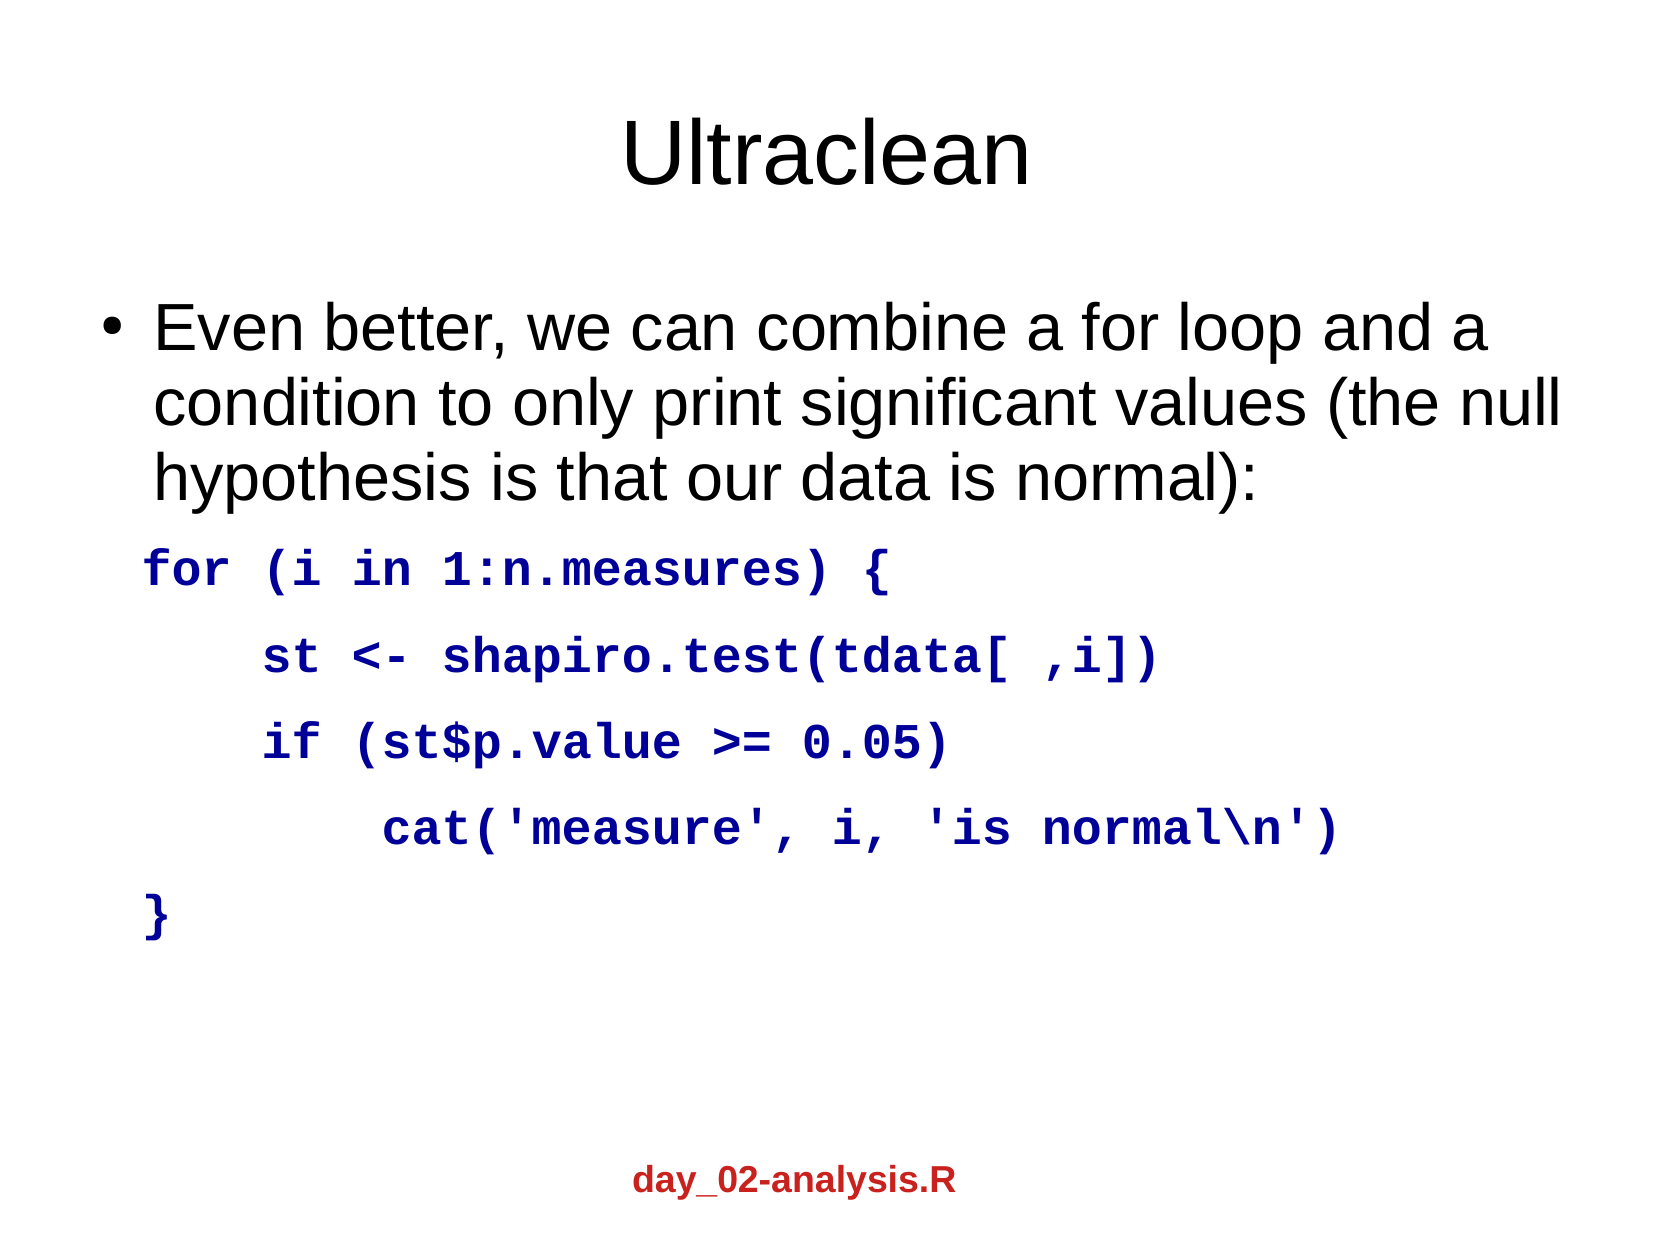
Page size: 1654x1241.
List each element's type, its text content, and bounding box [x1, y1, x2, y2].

list Even better, we can combine a for loop and a condition to only print significant values (the null hypothesis is that our data is normal): for (i in 1:n.measures) { st <- shapiro.test(tdata[ ,i]) if (st$p.value >= 0.05) cat('measure', i, 'is normal\n') } [82, 290, 1571, 1170]
title Ultraclean [82, 49, 1571, 257]
text_box day_02-analysis.R [402, 1151, 1187, 1209]
